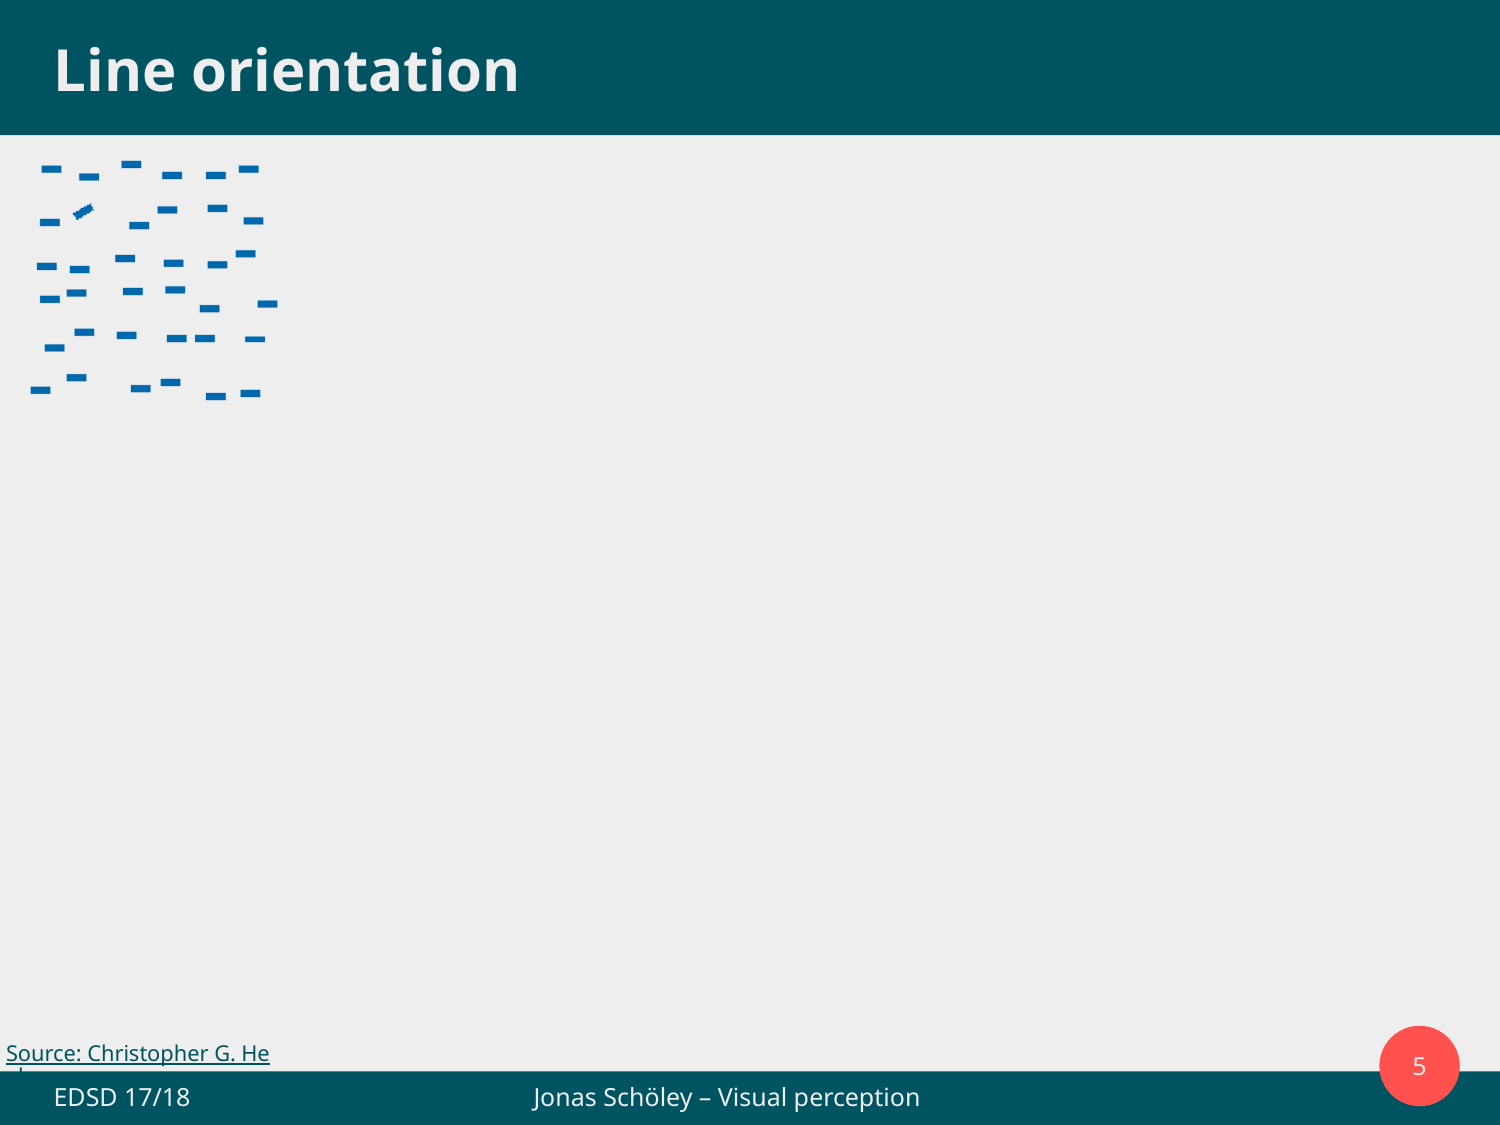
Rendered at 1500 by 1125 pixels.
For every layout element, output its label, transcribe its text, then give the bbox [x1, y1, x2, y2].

picture [15, 142, 289, 418]
text_box Source: Christopher G. Healey [0, 1030, 291, 1103]
title Line orientation [53, 0, 1447, 141]
